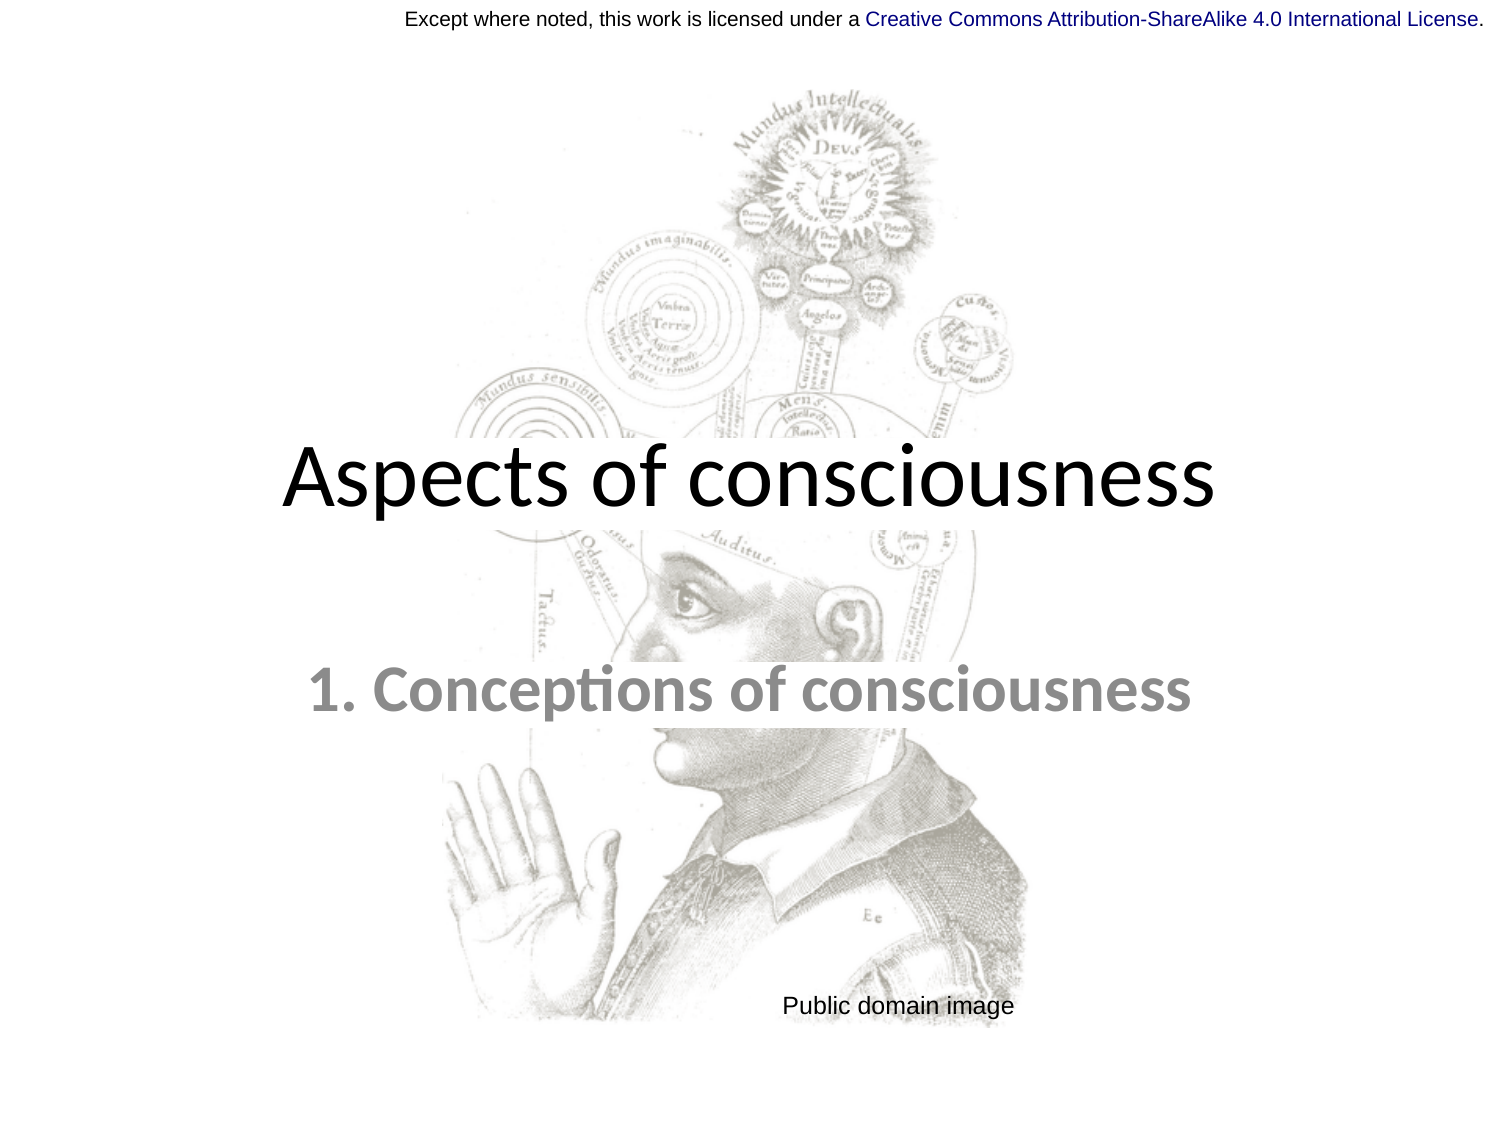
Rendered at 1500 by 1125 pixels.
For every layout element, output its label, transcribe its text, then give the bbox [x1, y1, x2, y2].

title Aspects of consciousness [112, 349, 1388, 591]
picture [442, 591, 1089, 637]
picture [442, 925, 1089, 1028]
text_box Public domain image [767, 984, 1040, 1028]
subtitle 1. Conceptions of consciousness [225, 637, 1275, 925]
text_box Except where noted, this work is licensed under a Creative Commons Attribution-ShareAlike 4.0 International License. [389, 0, 1500, 62]
picture [442, 89, 1089, 349]
